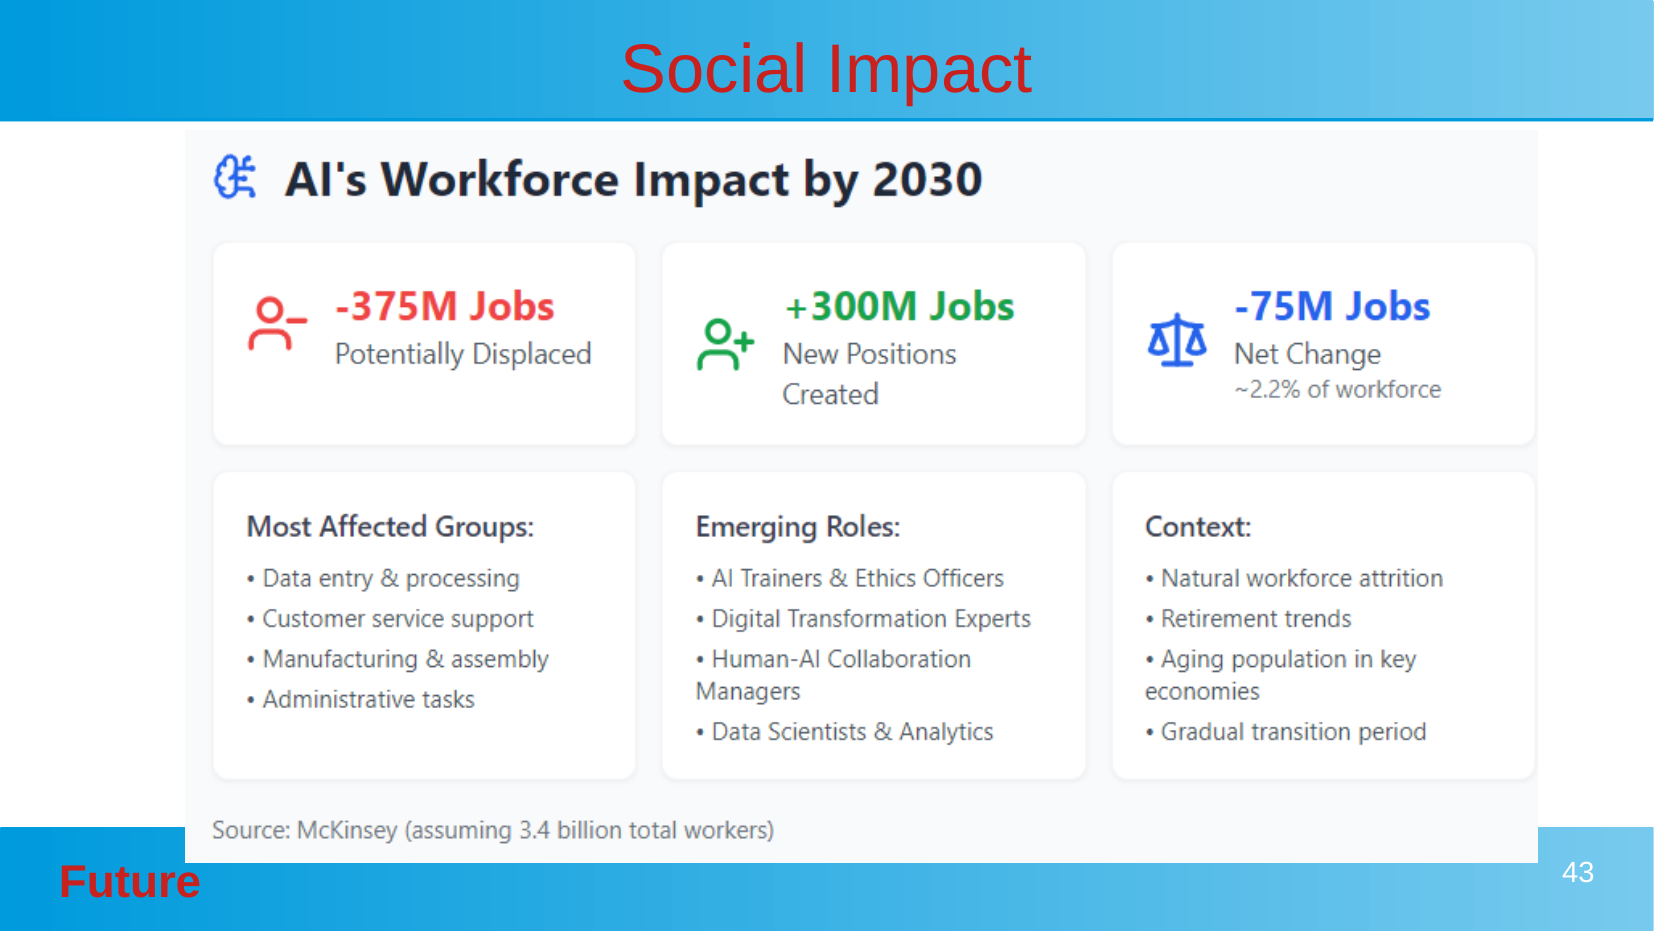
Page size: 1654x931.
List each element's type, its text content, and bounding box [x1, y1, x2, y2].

title Social Impact [59, 29, 1595, 108]
picture [185, 130, 1538, 863]
